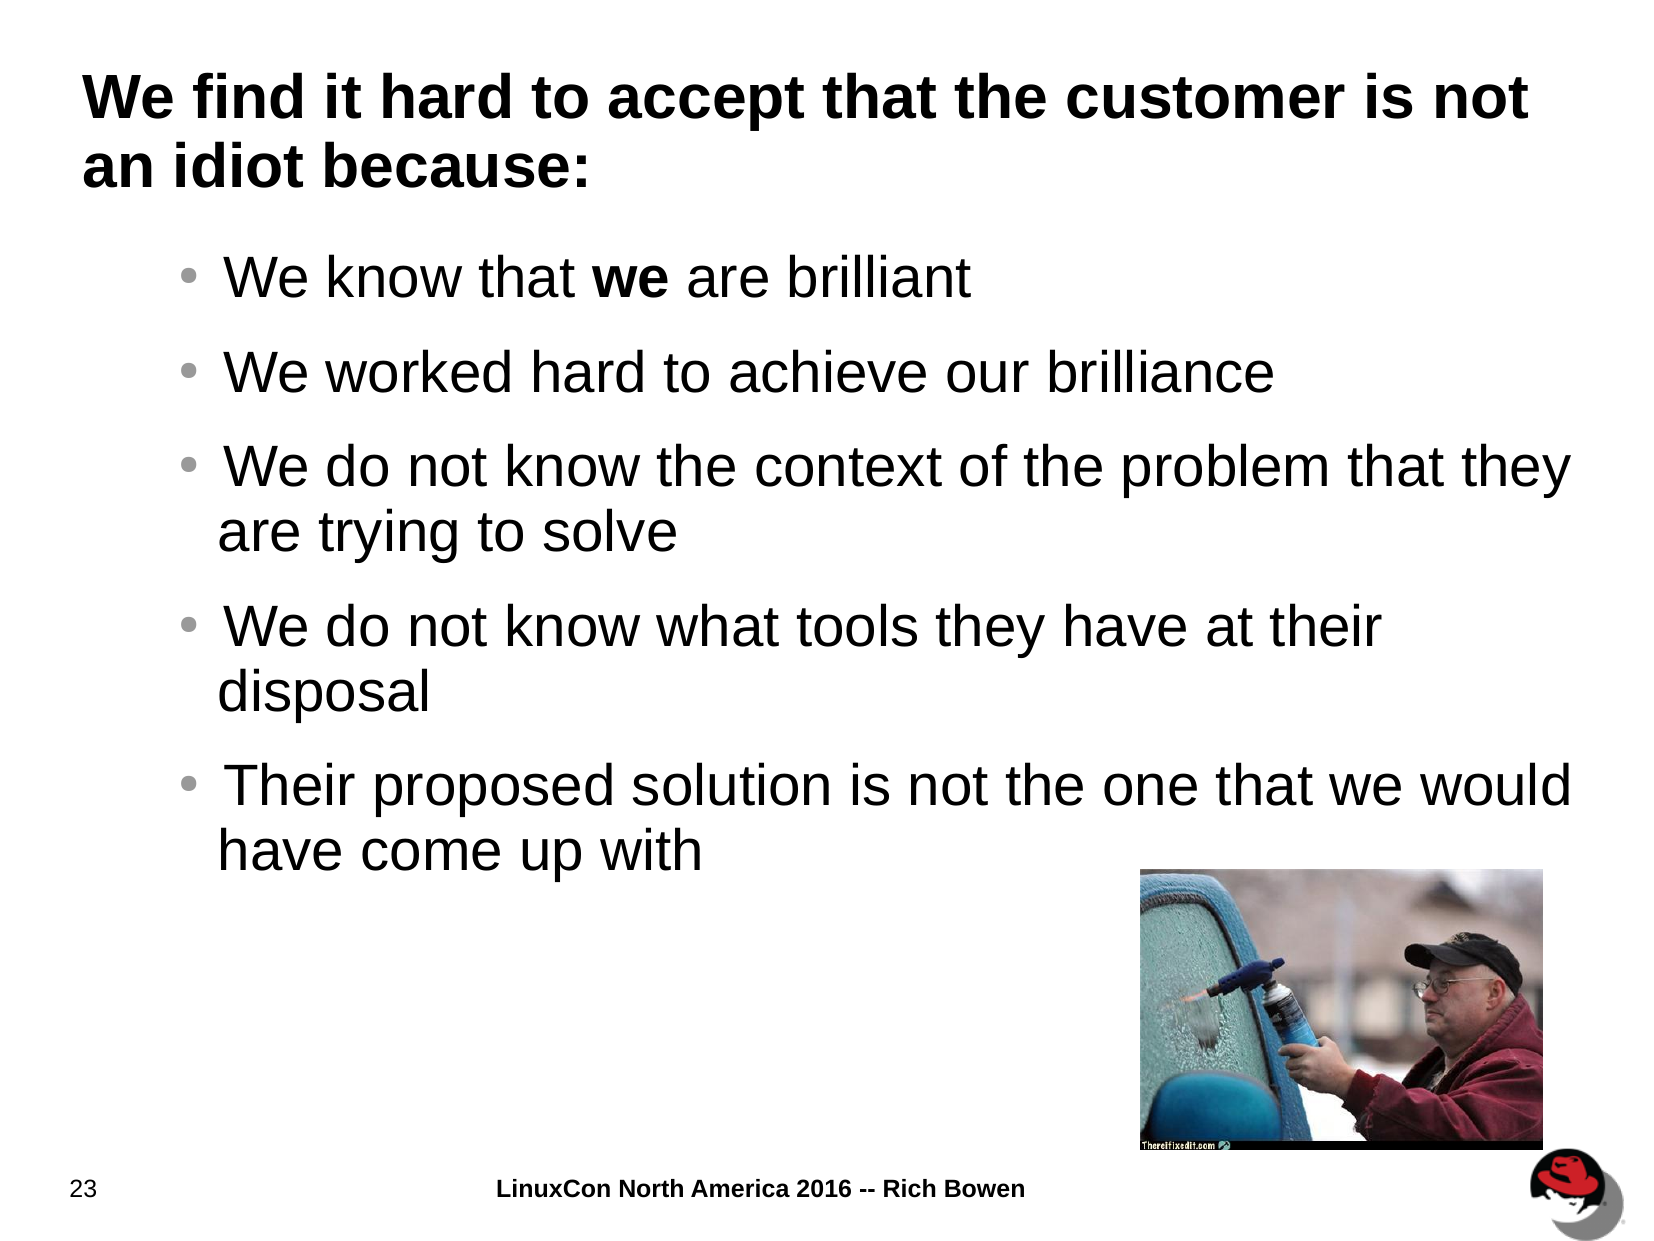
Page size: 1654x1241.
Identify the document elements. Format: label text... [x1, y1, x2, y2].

title We find it hard to accept that the customer is not an idiot because: [82, 37, 1571, 226]
list We know that we are brilliant We worked hard to achieve our brilliance We do not know the context of the problem that they are trying to solve We do not know what tools they have at their disposal Their proposed solution is not the one that we would have come up with [86, 244, 1576, 1039]
picture [1140, 869, 1613, 1224]
